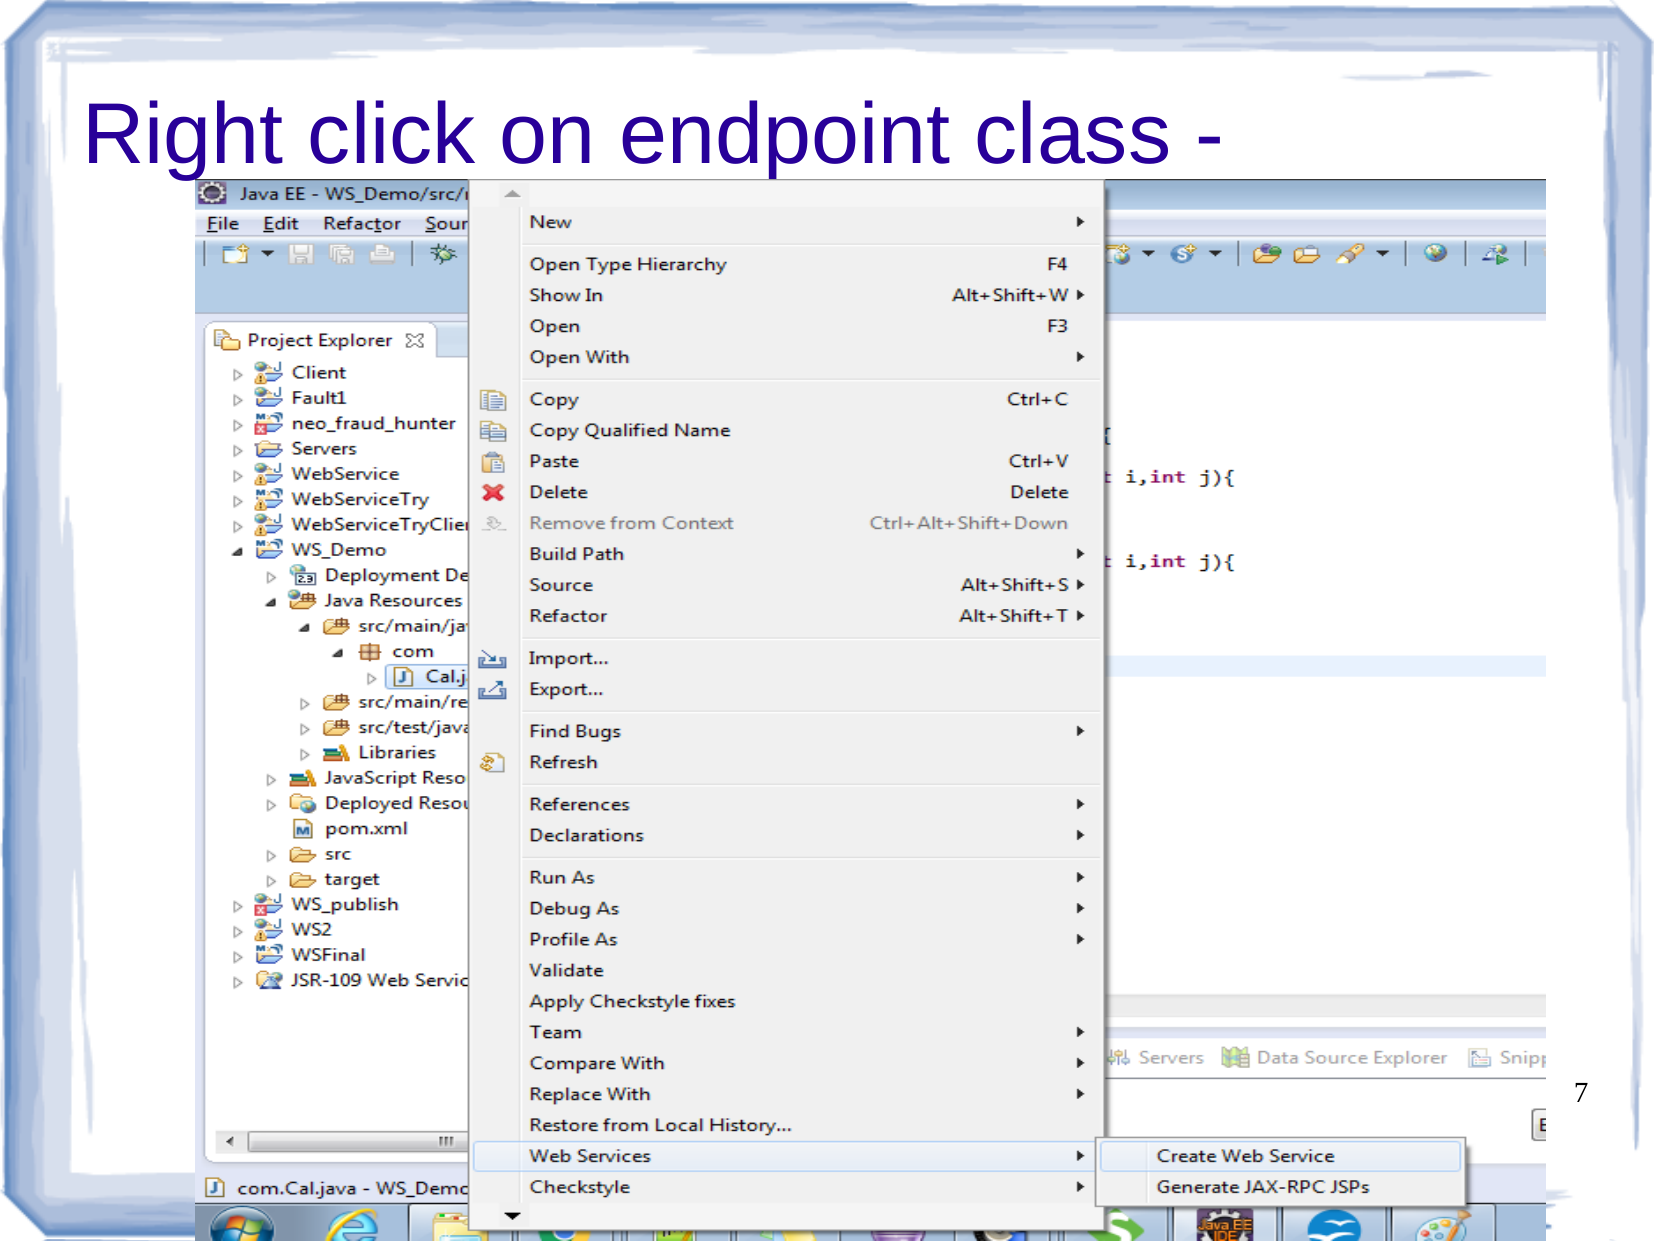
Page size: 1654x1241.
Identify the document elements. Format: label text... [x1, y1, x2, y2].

picture [0, 0, 1654, 1241]
title Right click on endpoint class - [0, 30, 1411, 238]
